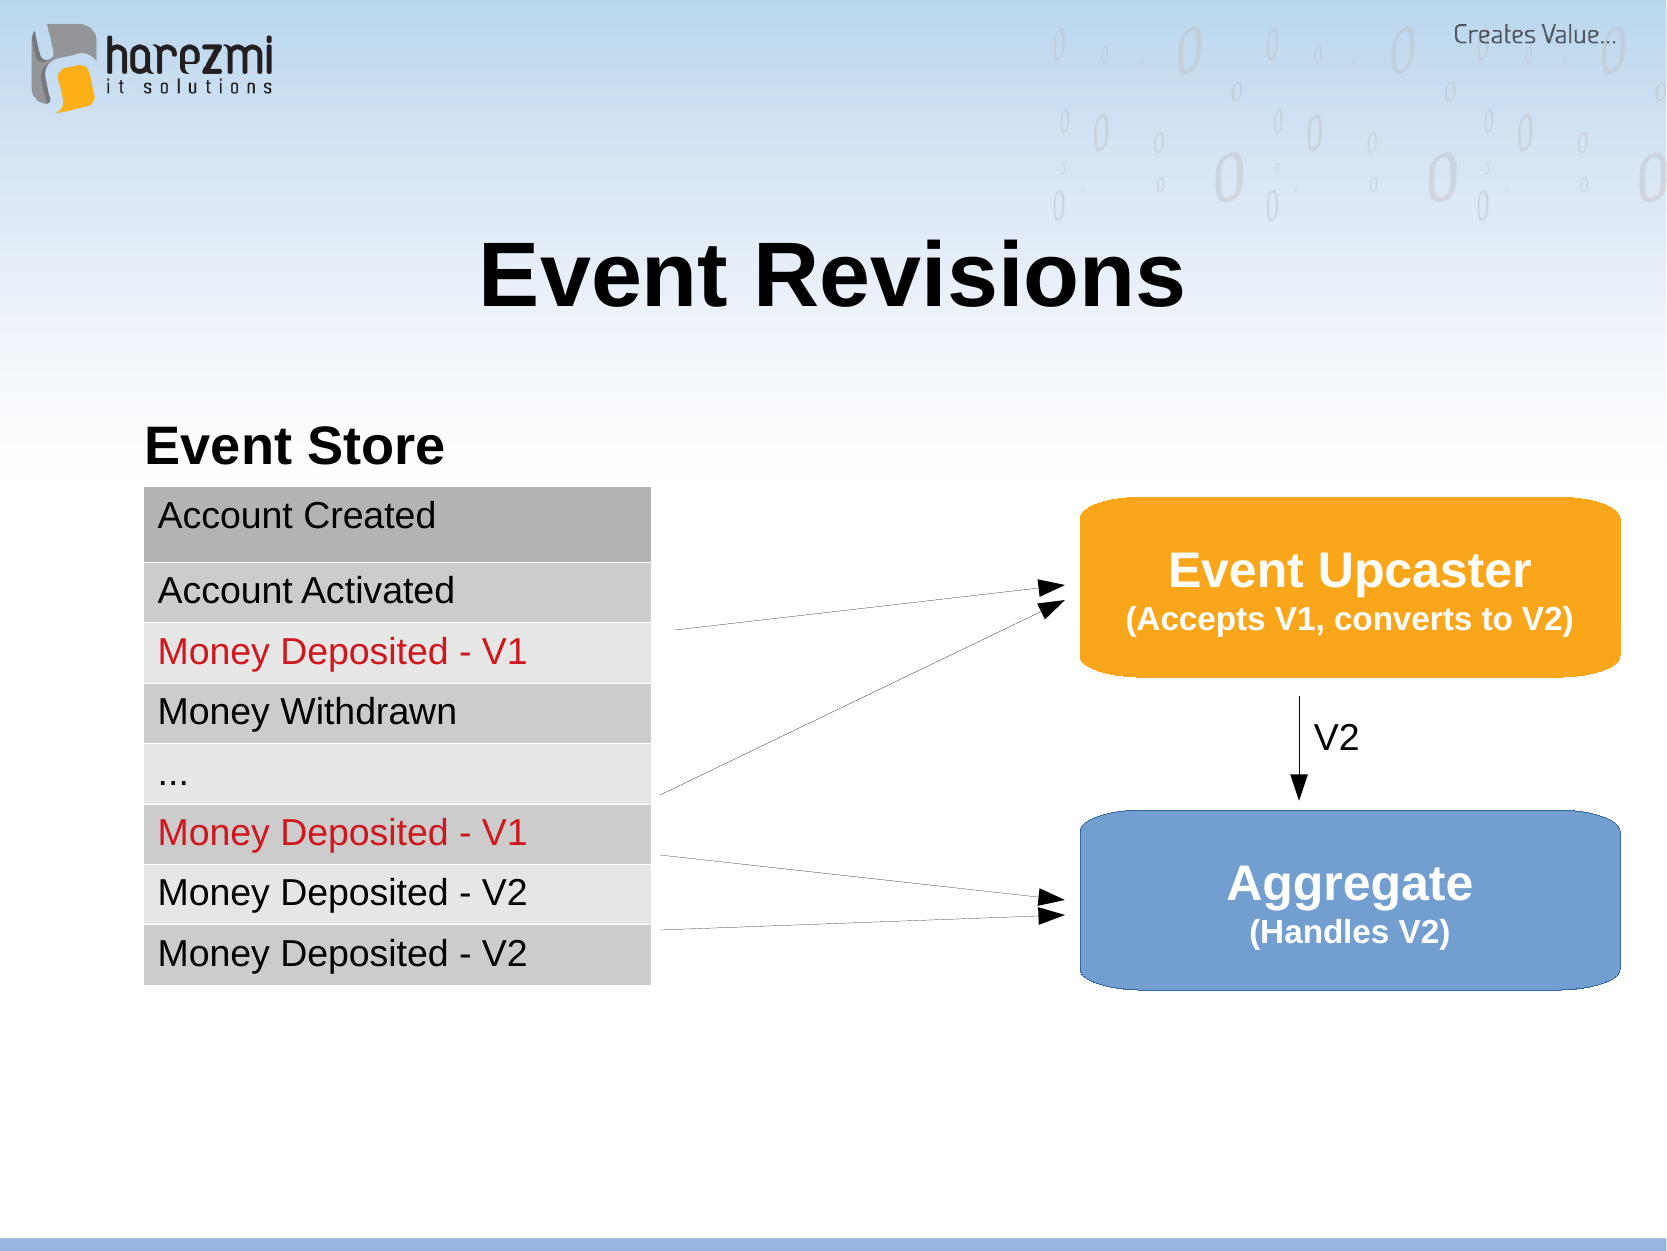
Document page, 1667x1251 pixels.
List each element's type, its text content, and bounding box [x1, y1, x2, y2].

table_cell Money Withdrawn [144, 684, 651, 743]
text_box Event Upcaster (Accepts V1, converts to V2) [1080, 497, 1621, 678]
table_cell Account Activated [144, 563, 651, 622]
table_header Account Created [144, 487, 651, 562]
picture [0, 0, 1667, 1251]
table_cell Money Deposited - V1 [144, 623, 651, 683]
text_box Event Revisions [83, 167, 1584, 377]
text_box Event Store [129, 402, 595, 483]
table_cell Money Deposited - V1 [144, 805, 651, 864]
table_cell Money Deposited - V2 [144, 865, 651, 924]
table_cell ... [144, 744, 651, 804]
table_cell Money Deposited - V2 [144, 925, 651, 985]
text_box Aggregate (Handles V2) [1080, 810, 1621, 991]
text_box V2 [1299, 705, 1375, 766]
